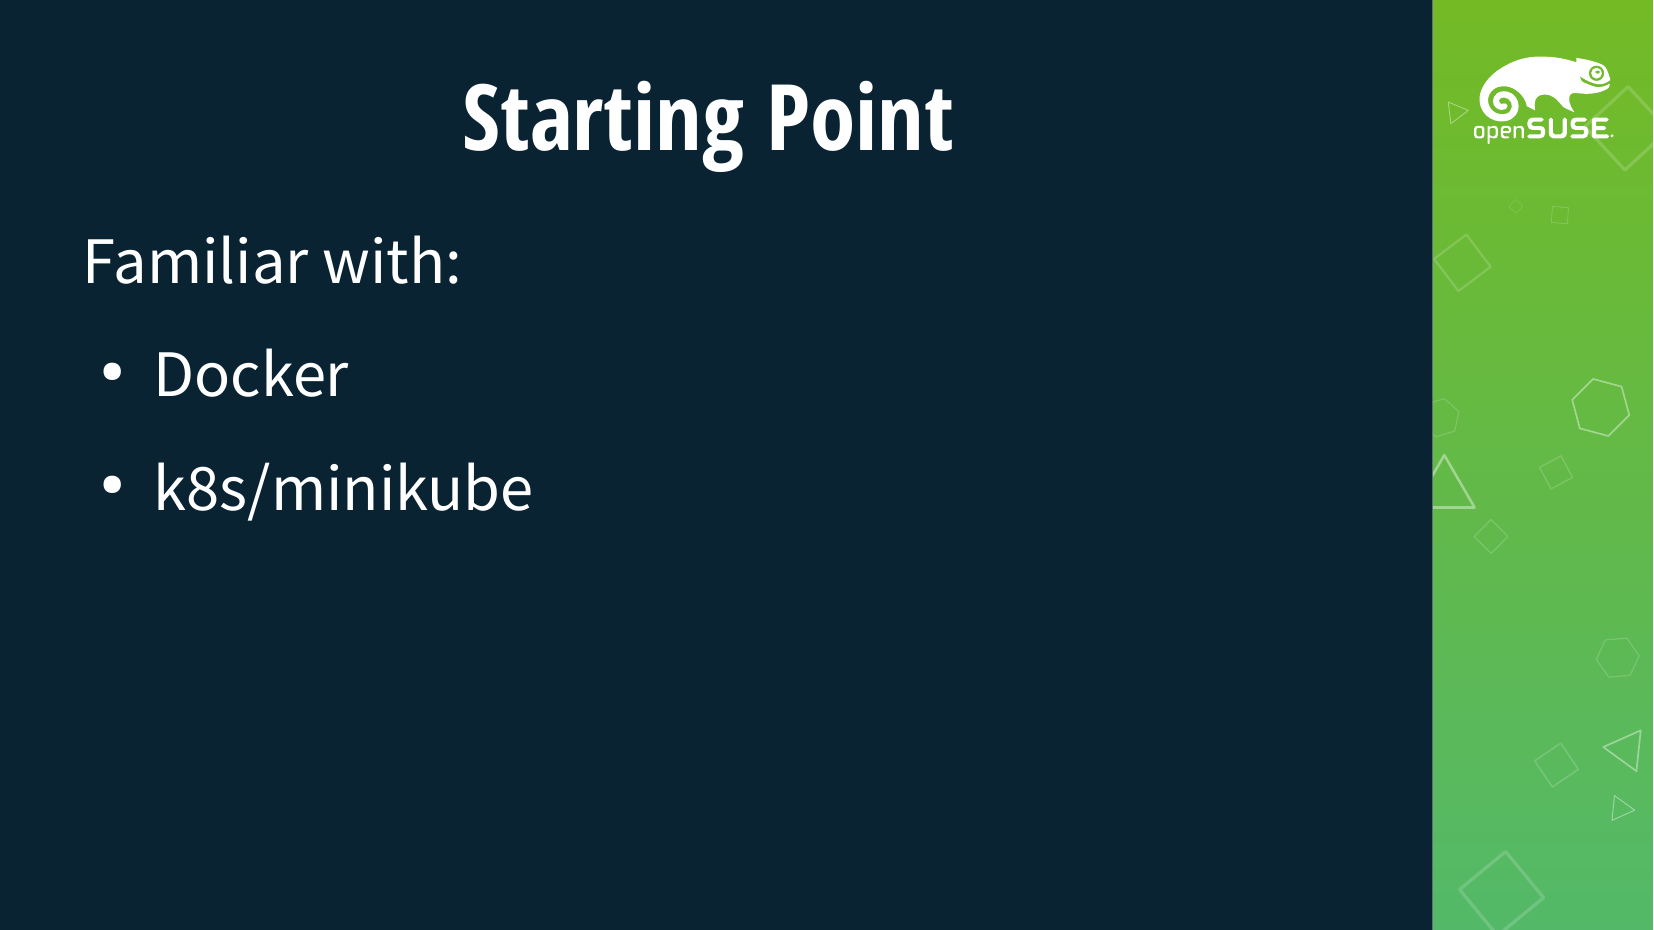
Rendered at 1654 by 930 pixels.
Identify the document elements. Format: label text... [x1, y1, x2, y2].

list Familiar with: Docker k8s/minikube [82, 217, 1336, 757]
title Starting Point [82, 37, 1336, 193]
